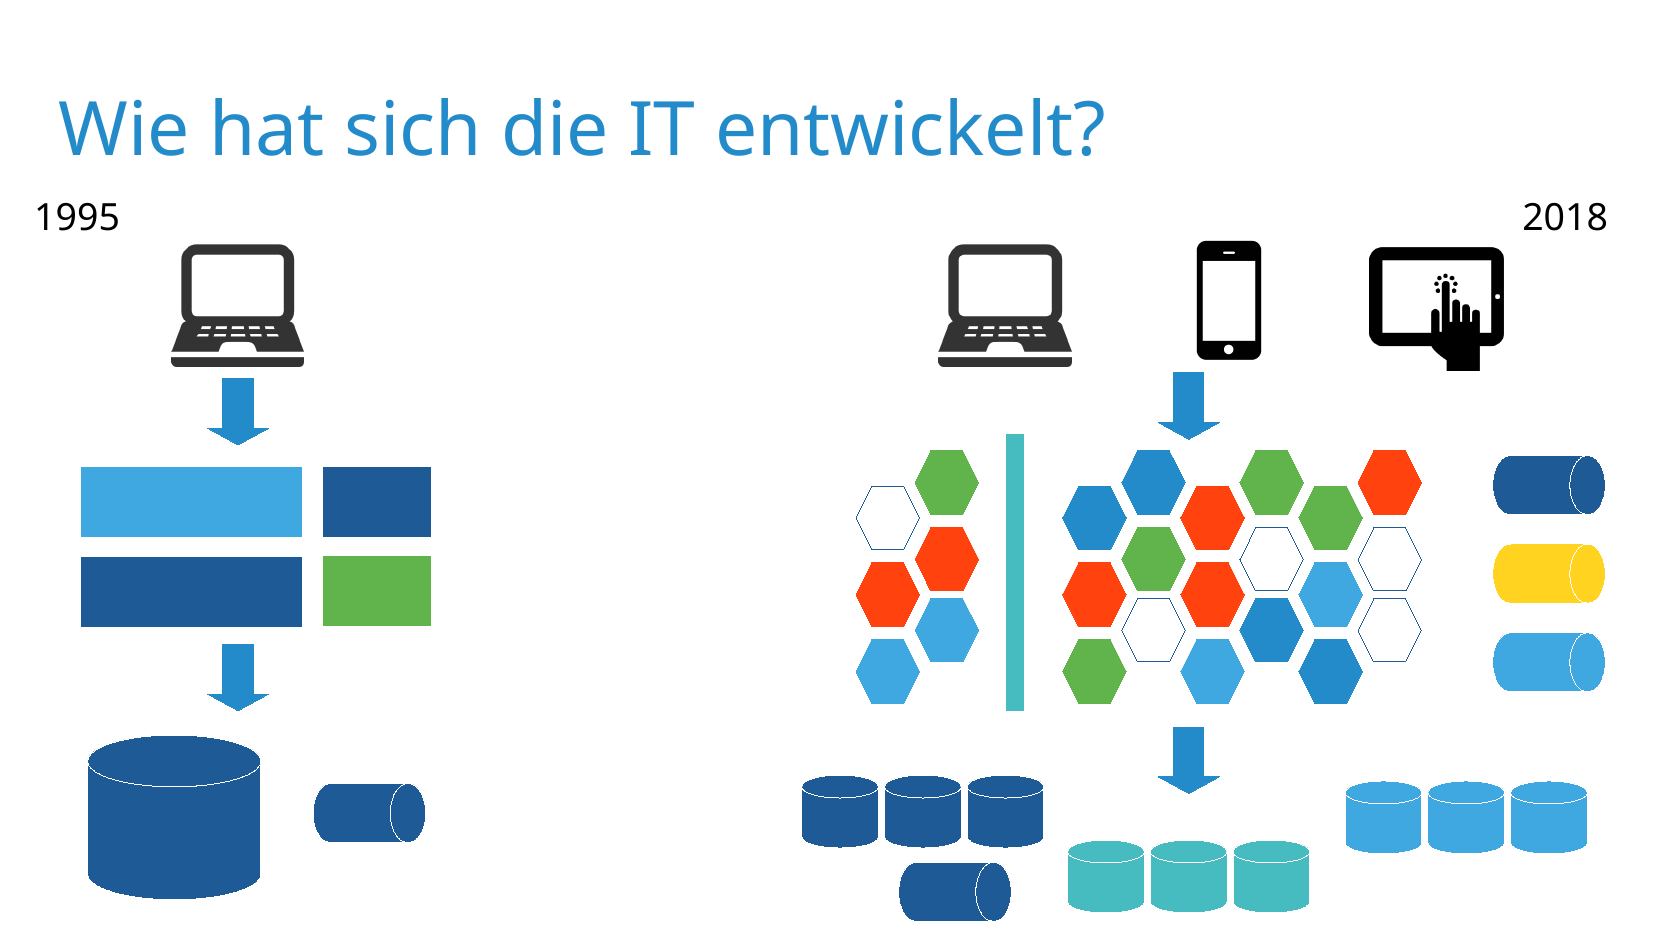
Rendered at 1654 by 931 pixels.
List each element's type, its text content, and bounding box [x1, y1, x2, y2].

text_box [1067, 840, 1145, 913]
subtitle [59, 236, 1595, 768]
text_box [856, 562, 920, 627]
text_box [898, 862, 1012, 922]
picture [1155, 226, 1303, 374]
text_box 1995 [28, 190, 125, 241]
text_box [1062, 562, 1127, 627]
text_box [1062, 486, 1127, 550]
text_box [1298, 562, 1363, 627]
text_box [1358, 527, 1422, 591]
text_box [1180, 486, 1245, 550]
text_box [1233, 840, 1310, 913]
title Wie hat sich die IT entwickelt? [59, 59, 1595, 178]
text_box [1358, 450, 1422, 515]
text_box [967, 775, 1044, 849]
text_box [1121, 527, 1186, 591]
text_box [1492, 543, 1606, 604]
text_box [1492, 632, 1606, 692]
text_box [1158, 372, 1220, 440]
picture [171, 234, 304, 367]
text_box [856, 639, 920, 704]
text_box [1298, 486, 1363, 550]
text_box [323, 467, 431, 537]
text_box [1121, 598, 1186, 662]
text_box [915, 598, 979, 662]
text_box [207, 378, 269, 445]
text_box [81, 557, 302, 627]
text_box [1150, 840, 1228, 913]
text_box [856, 486, 920, 550]
text_box [1427, 780, 1505, 854]
text_box 2018 [1516, 190, 1613, 241]
text_box [87, 735, 261, 900]
text_box [1239, 450, 1304, 515]
picture [1369, 236, 1504, 371]
text_box [1121, 450, 1186, 515]
text_box [915, 527, 979, 591]
text_box [884, 775, 962, 849]
text_box [323, 556, 431, 626]
text_box [1239, 527, 1304, 591]
text_box [1006, 434, 1024, 711]
text_box [207, 644, 269, 711]
text_box [915, 450, 979, 515]
text_box [1492, 455, 1606, 515]
text_box [313, 783, 426, 843]
text_box [1158, 727, 1220, 794]
text_box [1062, 639, 1127, 704]
text_box [1358, 598, 1422, 662]
text_box [1180, 639, 1245, 704]
text_box [1345, 780, 1422, 854]
text_box [81, 467, 302, 537]
text_box [1239, 598, 1304, 662]
text_box [801, 775, 879, 849]
text_box [1510, 780, 1588, 854]
text_box [1298, 639, 1363, 704]
text_box [1180, 562, 1245, 627]
picture [938, 234, 1072, 367]
